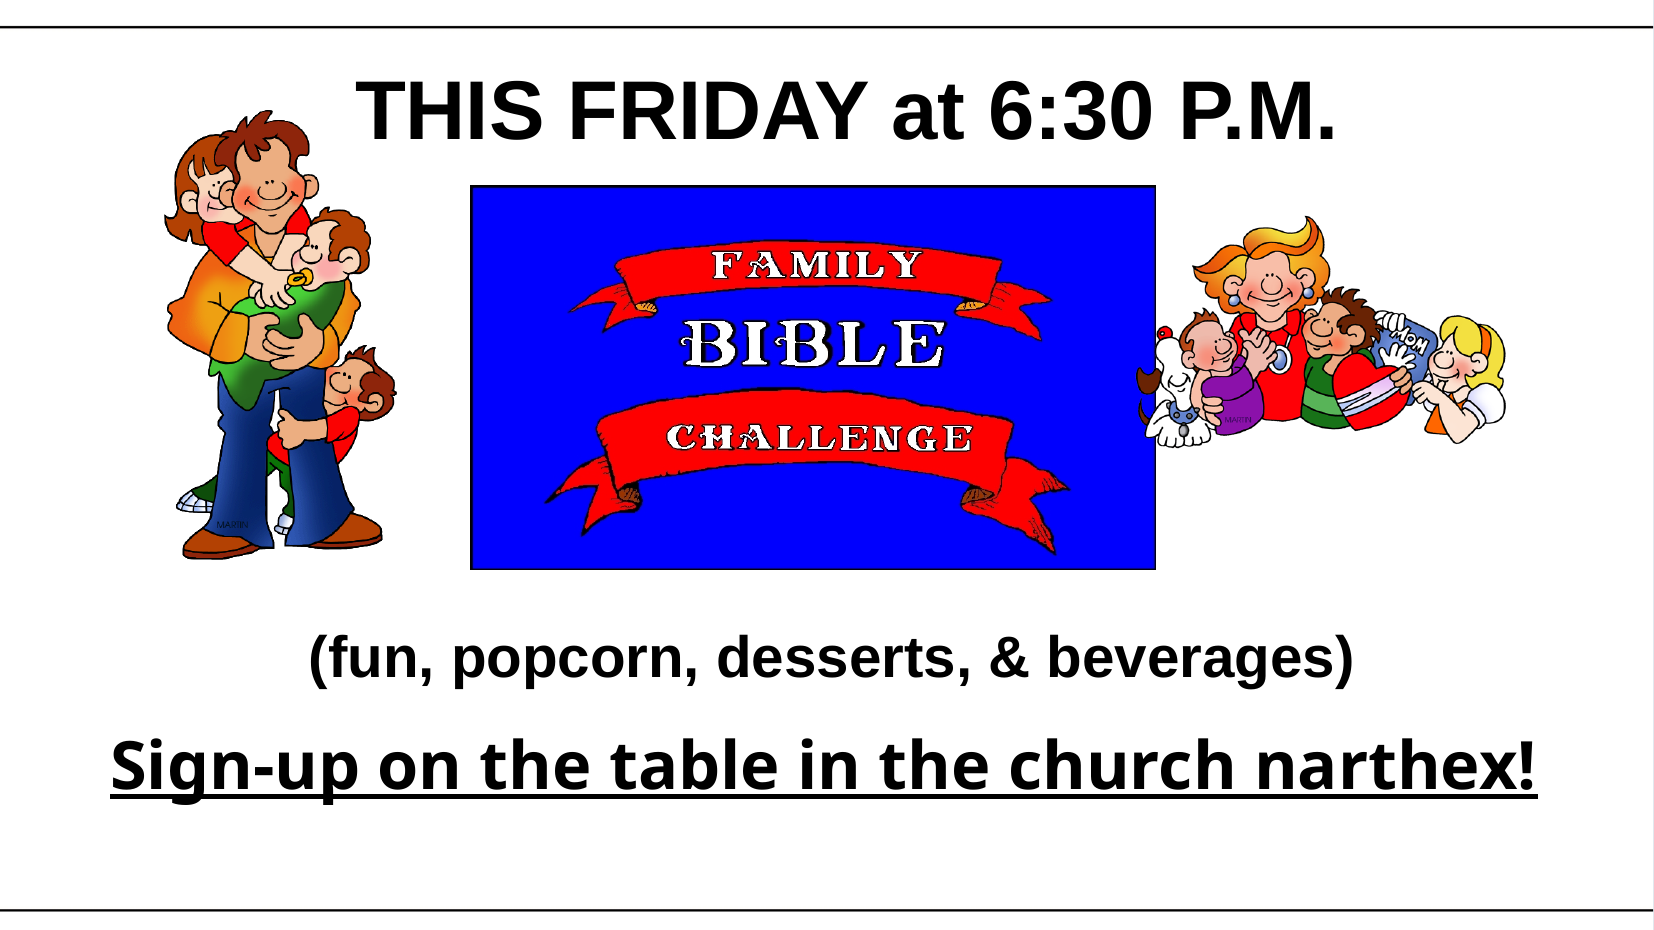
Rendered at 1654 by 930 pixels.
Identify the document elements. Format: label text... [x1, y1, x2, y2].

text_box (fun, popcorn, desserts, & beverages) Sign-up on the table in the church narthex! [75, 617, 1591, 815]
text_box THIS FRIDAY at 6:30 P.M. [285, 57, 1411, 166]
picture [0, 0, 1654, 930]
